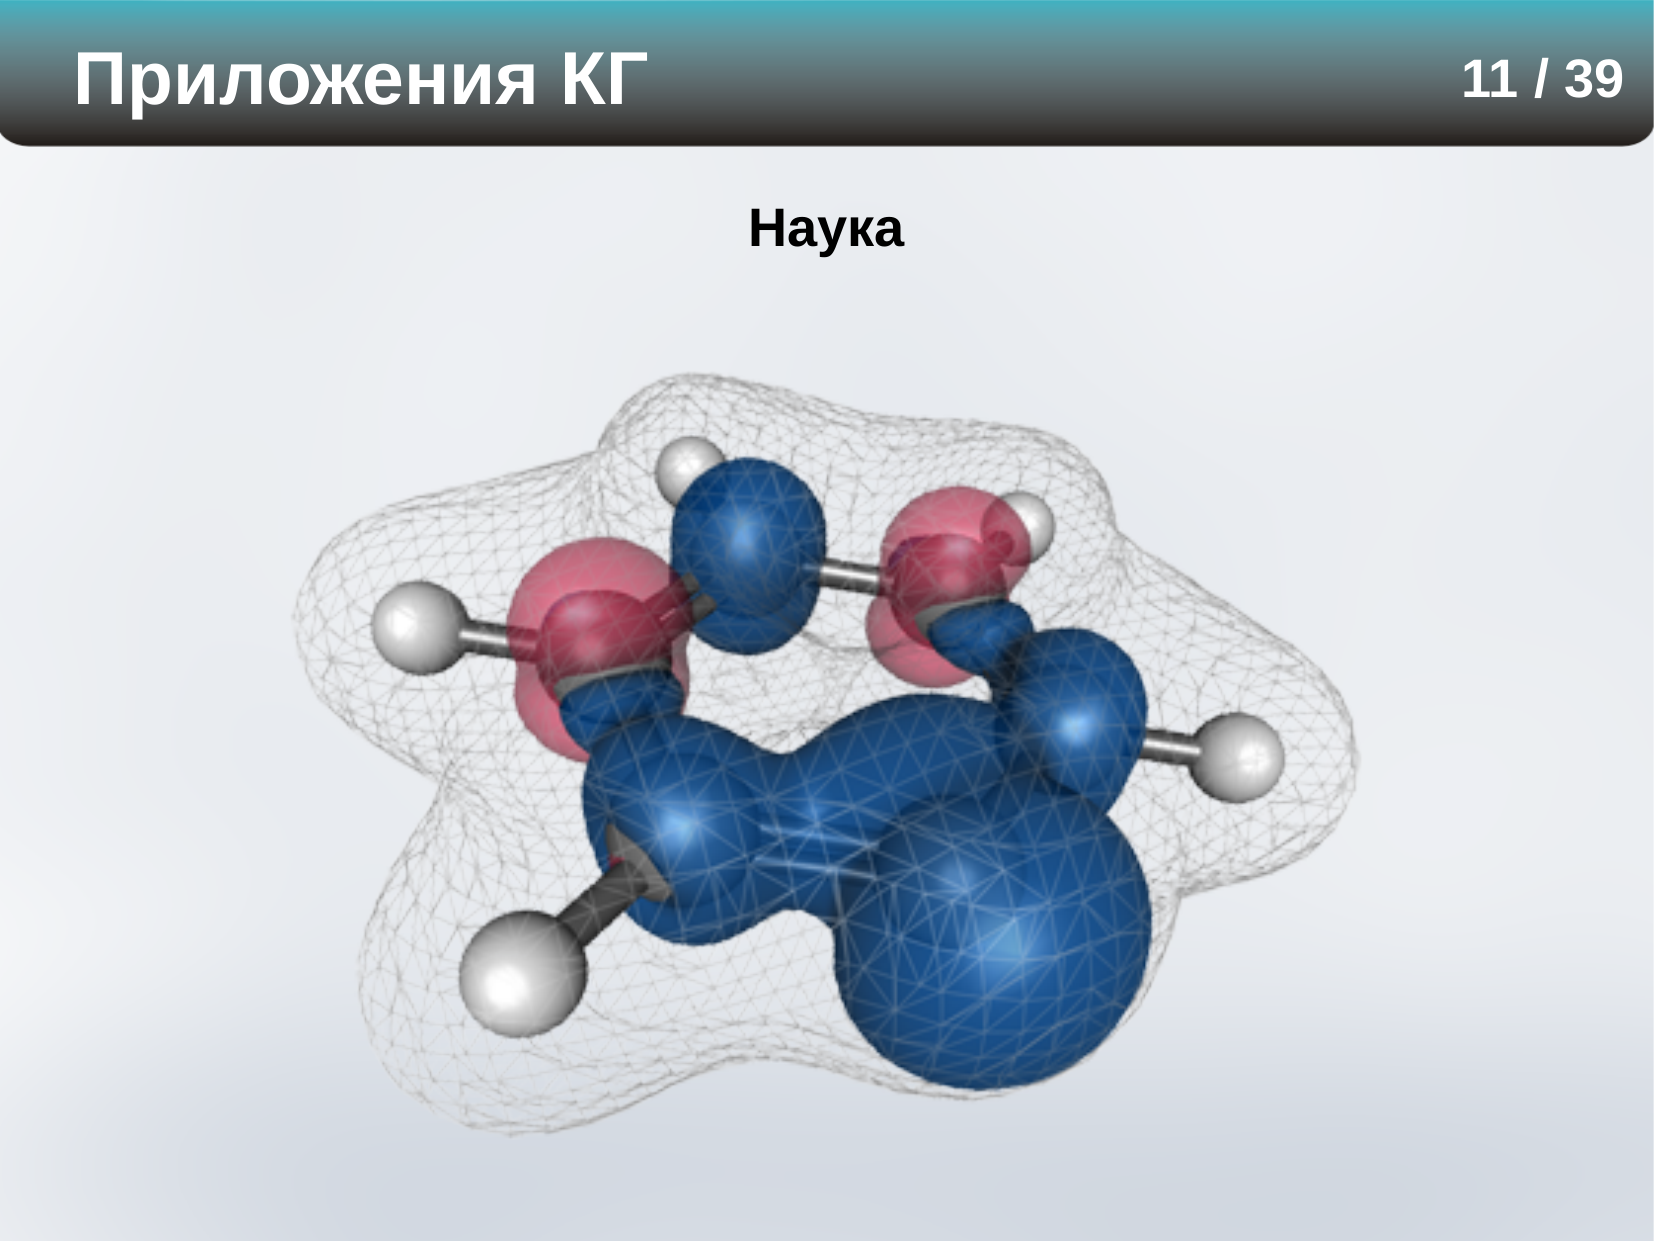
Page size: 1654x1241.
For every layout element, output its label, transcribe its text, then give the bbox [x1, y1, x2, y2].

picture [0, 266, 1654, 1241]
text_box Приложения КГ [59, 29, 1241, 129]
text_box <номер> / 39 [1446, 41, 1654, 178]
text_box Наука [0, 190, 1654, 266]
picture [0, 0, 1654, 190]
